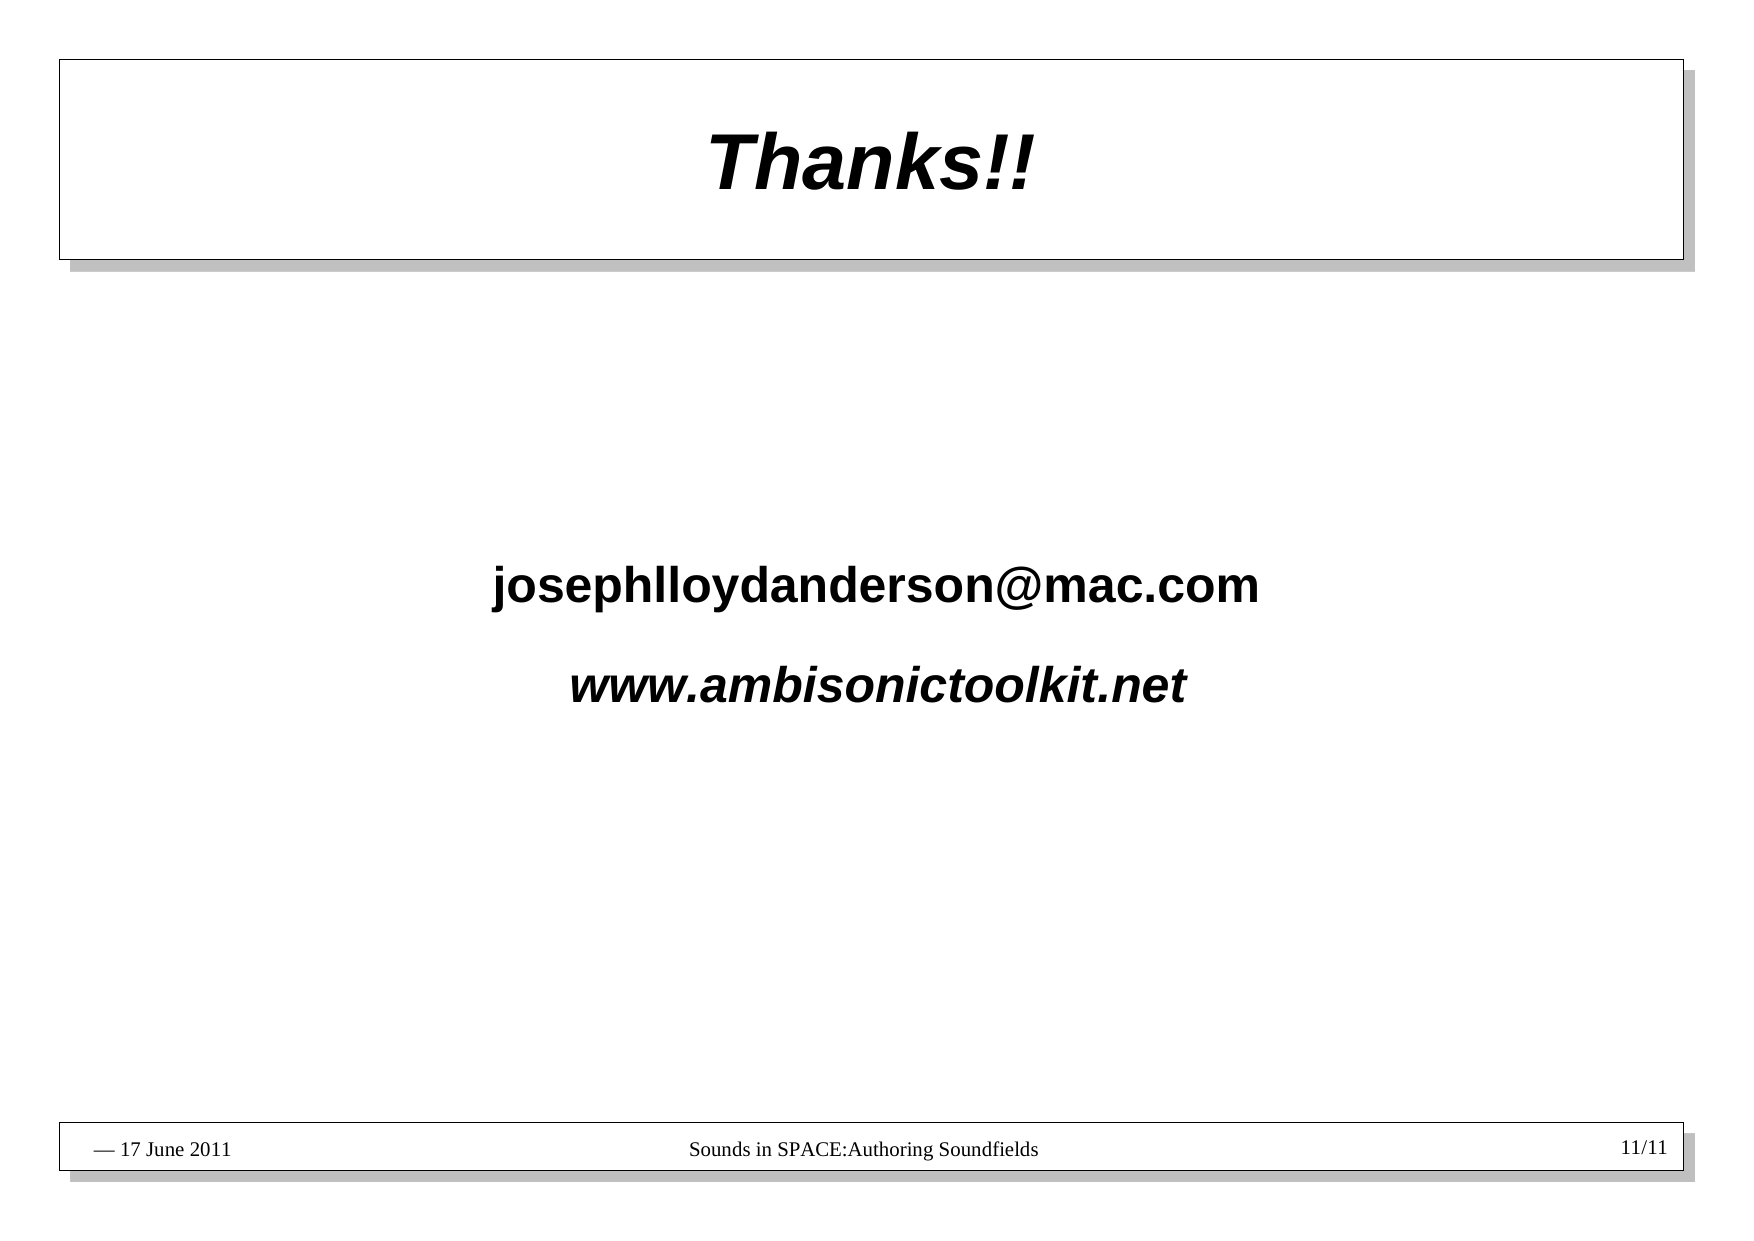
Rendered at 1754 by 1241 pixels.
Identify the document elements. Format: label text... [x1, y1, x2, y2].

title Thanks!! [59, 59, 1684, 266]
text_box www.ambisonictoolkit.net [569, 657, 1185, 714]
text_box josephlloydanderson@mac.com [492, 556, 1262, 613]
